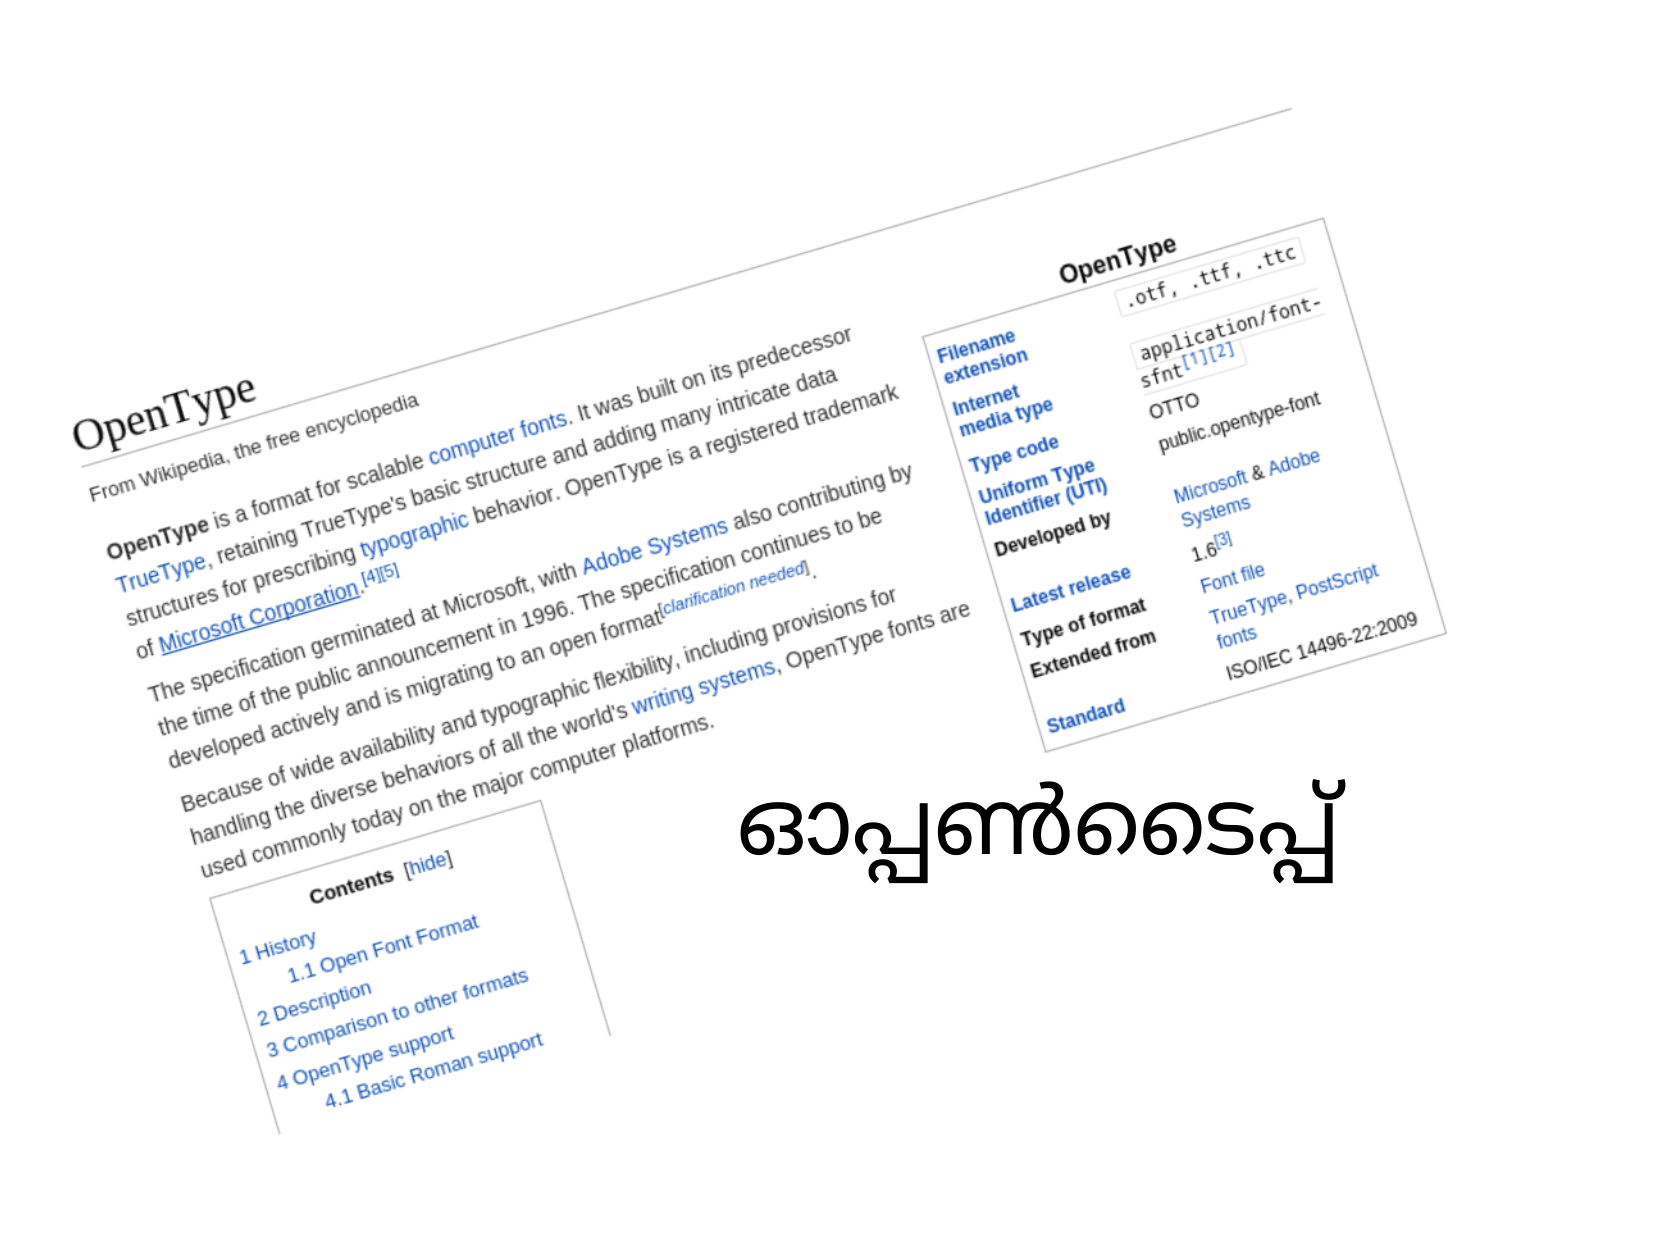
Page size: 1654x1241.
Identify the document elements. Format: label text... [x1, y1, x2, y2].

picture [39, 30, 1514, 1141]
text_box ഓപ്പണ്‍ടൈപ്പ് [510, 765, 1591, 927]
